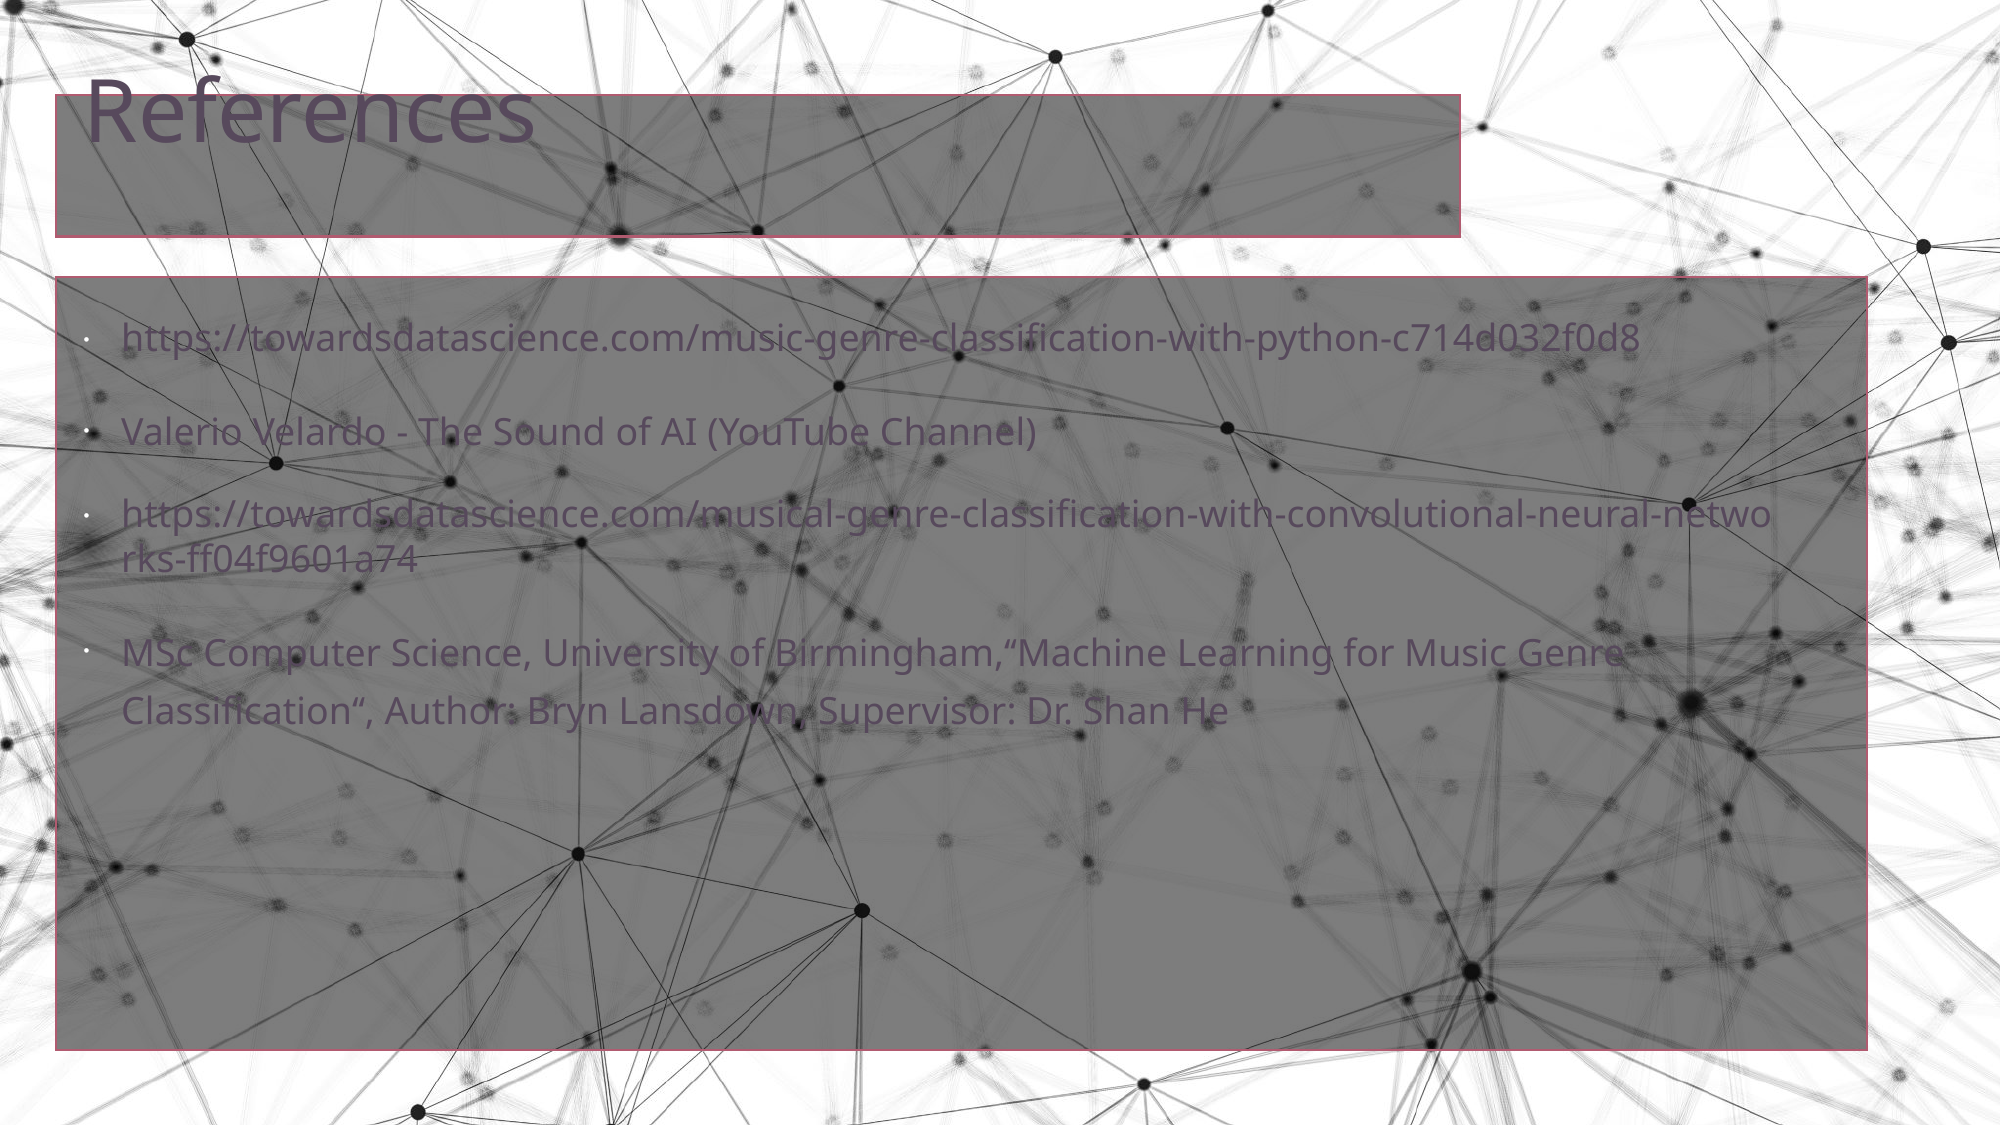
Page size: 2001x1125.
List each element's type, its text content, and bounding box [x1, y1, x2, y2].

picture [0, 0, 2000, 1125]
title References [68, 59, 1799, 277]
list https://towardsdatascience.com/music-genre-classification-with-python-c714d032f0d8 Valerio Velardo - The Sound of AI (YouTube Channel) https://towardsdatascience.com/musical-genre-classification-with-convolutional-neural-networks-ff04f9601a74 MSc Computer Science, University of Birmingham,‘‘Machine Learning for Music Genre Classification‘‘, Author: Bryn Lansdown, Supervisor: Dr. Shan He [68, 299, 1799, 990]
text_box [55, 277, 1868, 1050]
text_box [55, 94, 68, 237]
